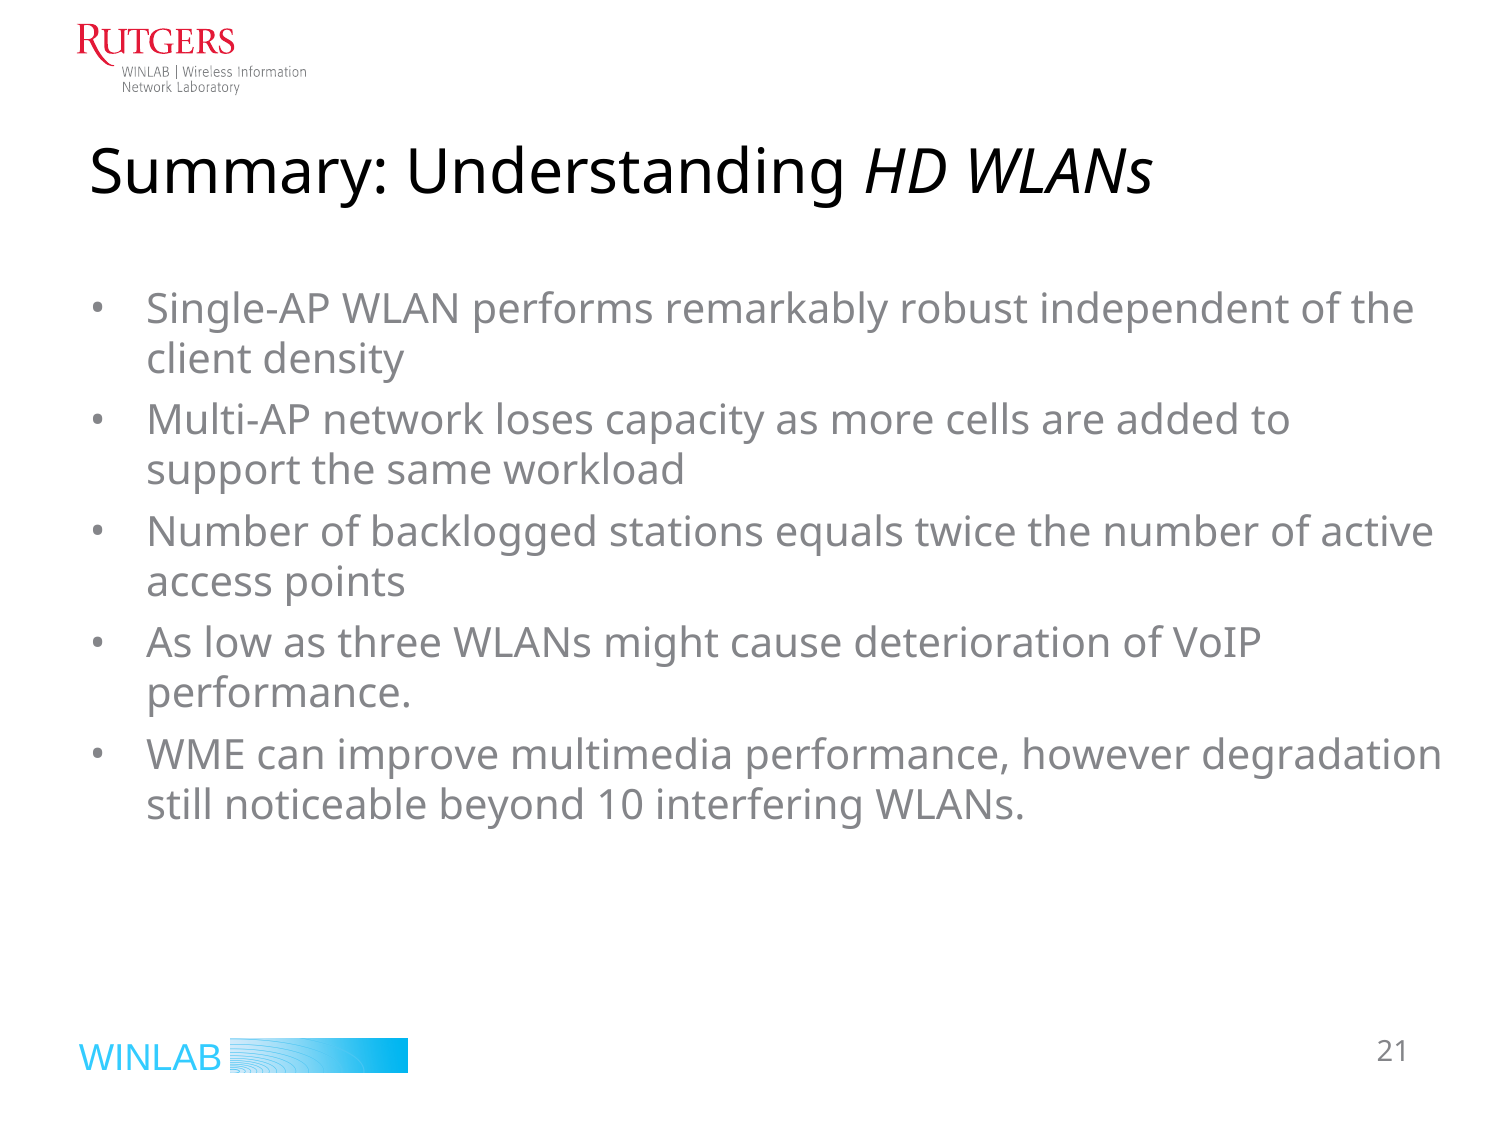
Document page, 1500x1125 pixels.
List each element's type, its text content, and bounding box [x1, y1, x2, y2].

list Single-AP WLAN performs remarkably robust independent of the client density Multi-AP network loses capacity as more cells are added to support the same workload Number of backlogged stations equals twice the number of active access points As low as three WLANs might cause deterioration of VoIP performance. WME can improve multimedia performance, however degradation still noticeable beyond 10 interfering WLANs. [75, 273, 1463, 1017]
title Summary: Understanding HD WLANs [75, 99, 1426, 238]
picture [230, 1038, 383, 1073]
